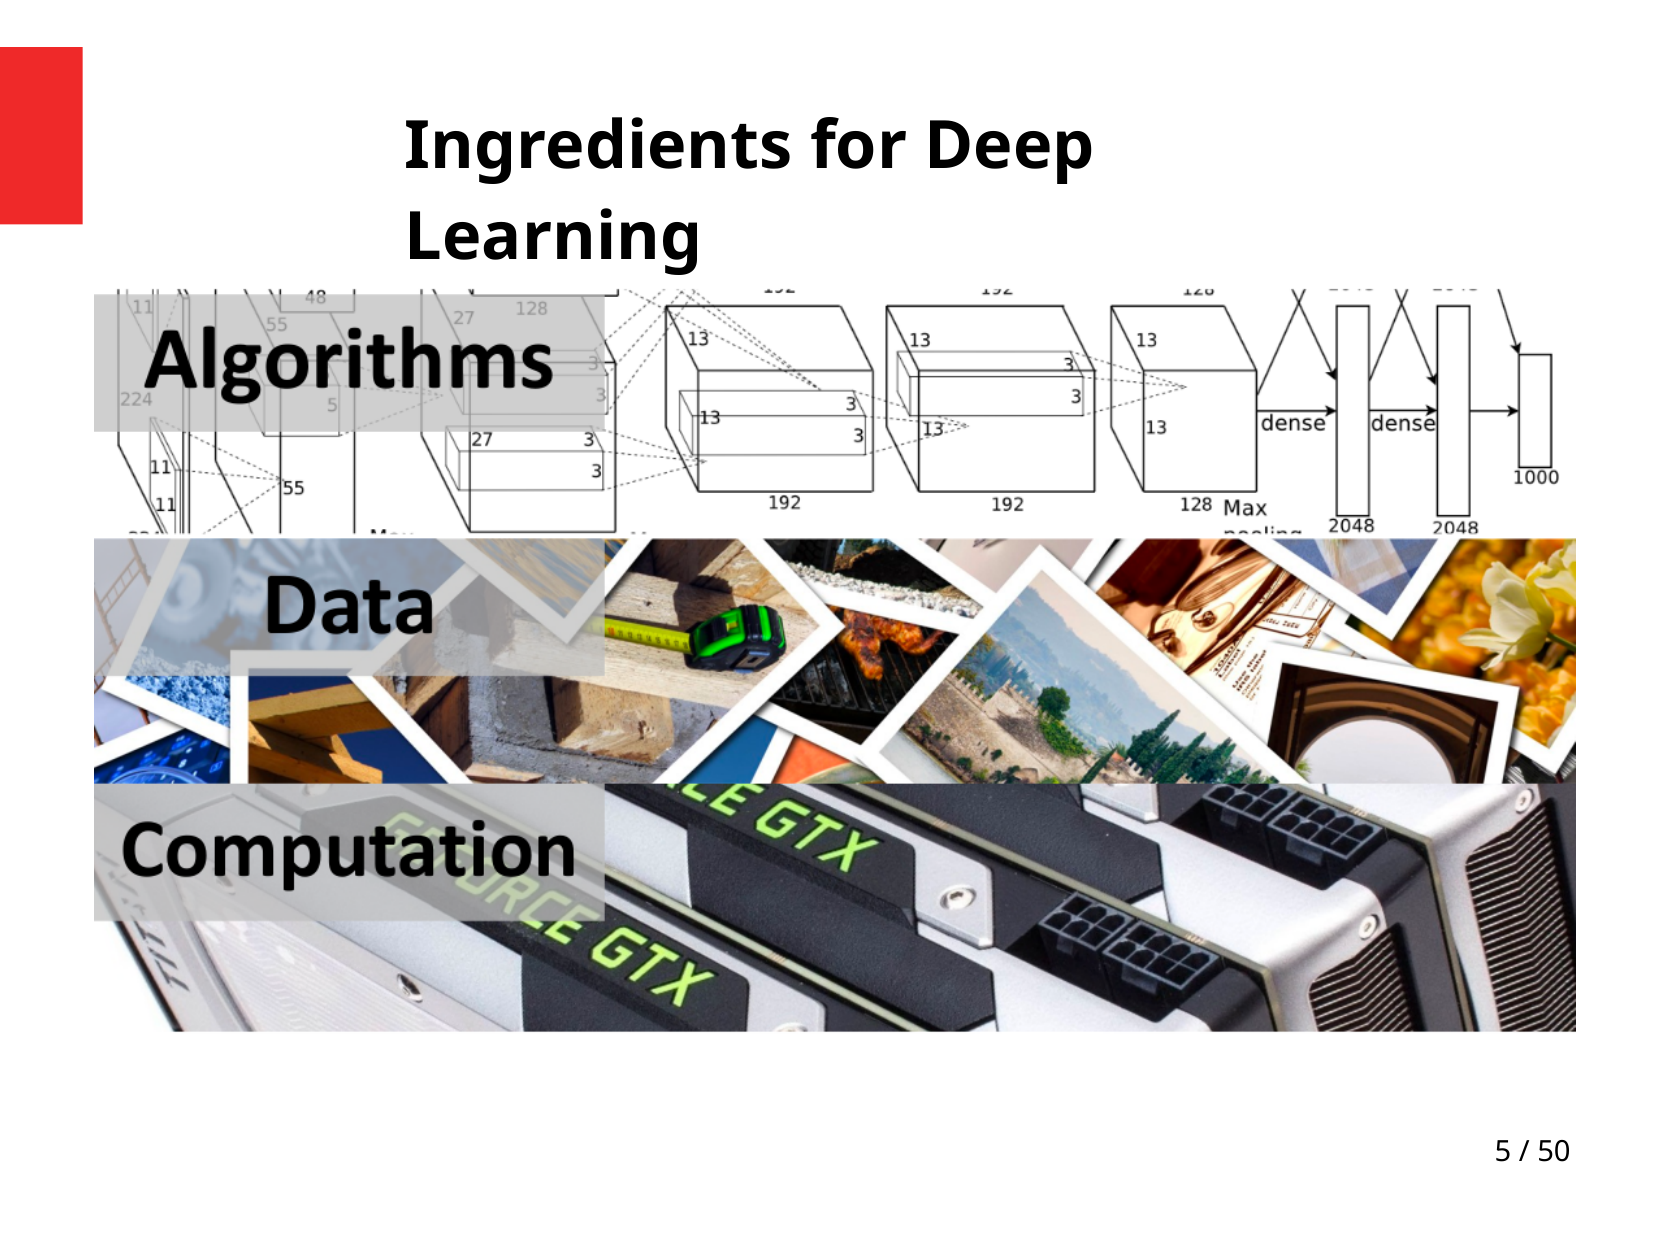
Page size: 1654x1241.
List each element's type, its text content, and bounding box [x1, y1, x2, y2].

picture [94, 258, 1576, 1051]
text_box Ingredients for Deep Learning [390, 90, 1396, 196]
